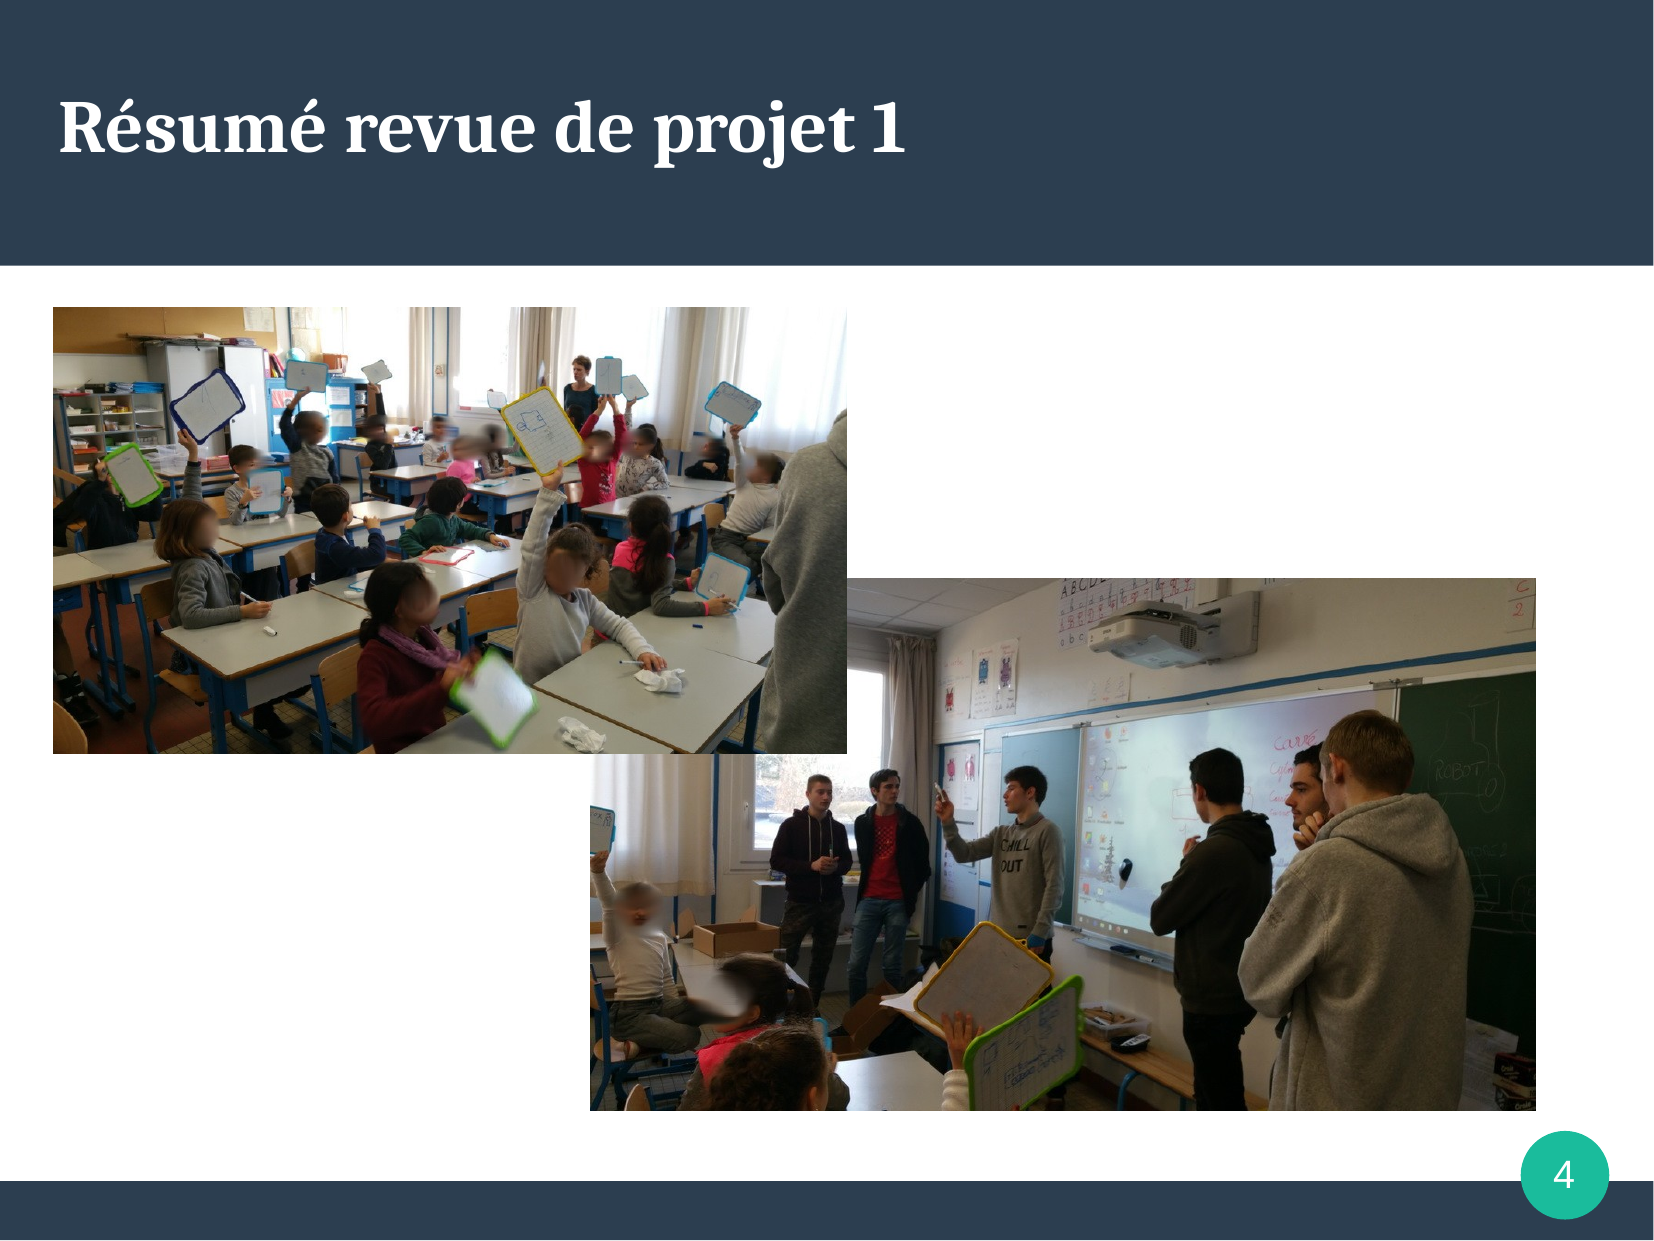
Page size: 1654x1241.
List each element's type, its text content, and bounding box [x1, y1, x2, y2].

text_box 4 [1538, 1145, 1598, 1205]
picture [53, 307, 1536, 1111]
title Résumé revue de projet 1 [59, 49, 1595, 207]
